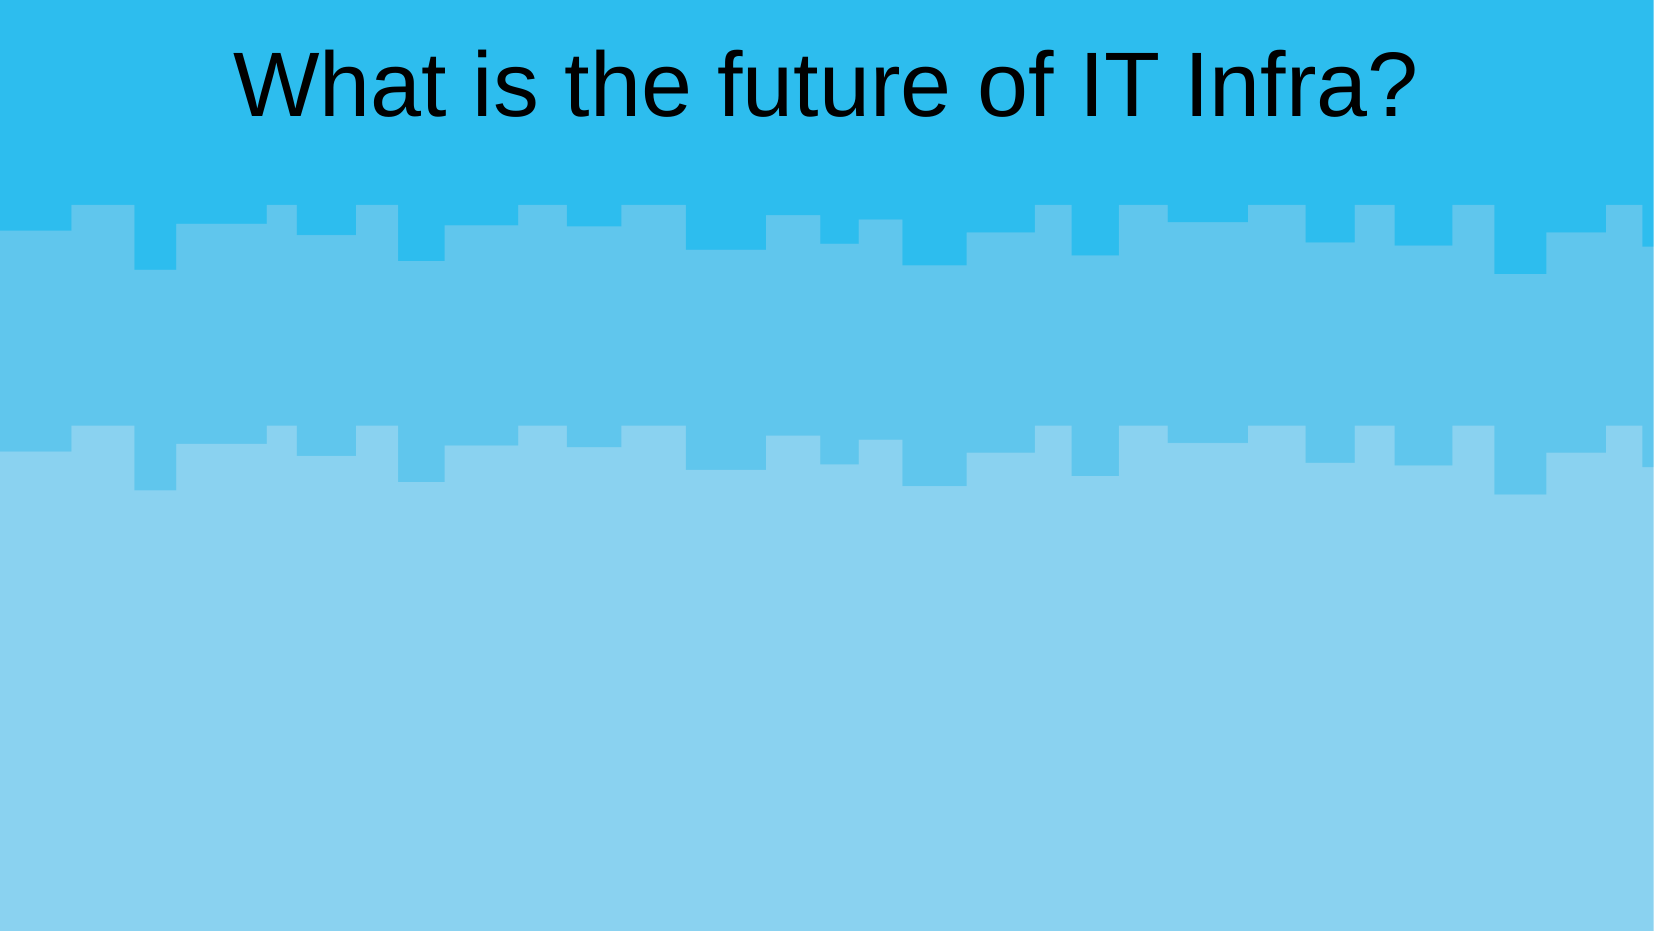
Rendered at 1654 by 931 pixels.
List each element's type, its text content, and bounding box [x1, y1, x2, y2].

picture [0, 0, 1654, 931]
title What is the future of IT Infra? [82, 7, 1571, 163]
